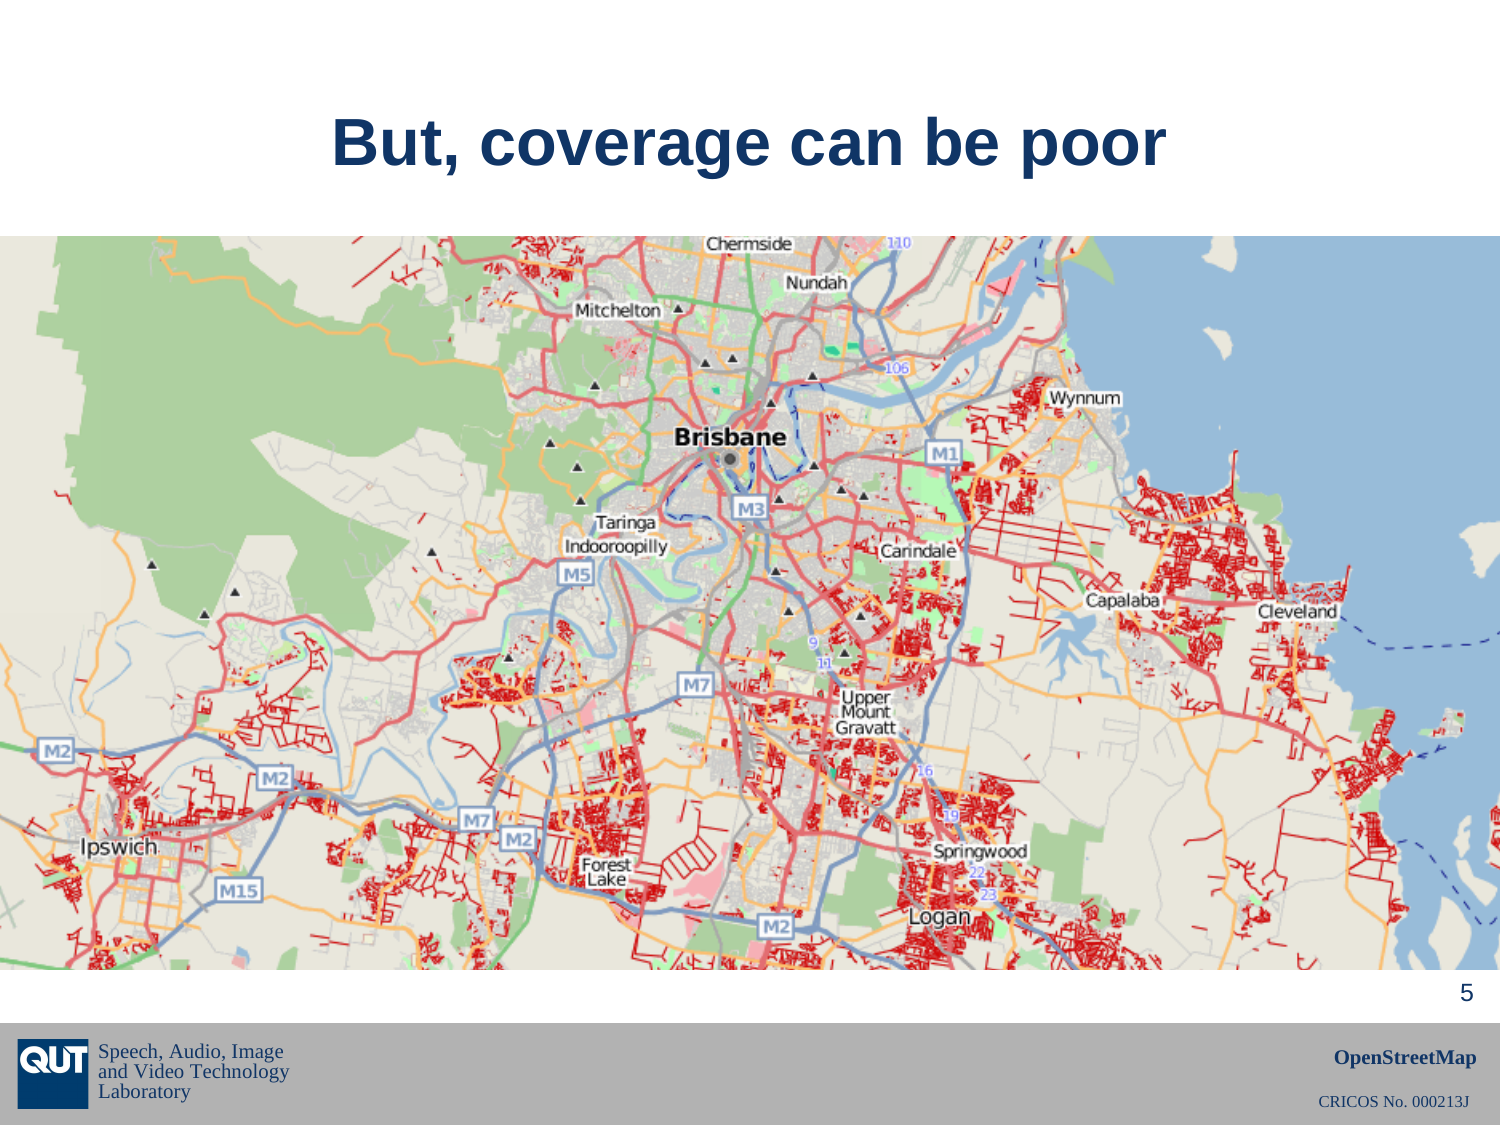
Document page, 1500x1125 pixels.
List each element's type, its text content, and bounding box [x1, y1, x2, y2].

picture [0, 236, 1500, 970]
title But, coverage can be poor [74, 44, 1425, 233]
picture [17, 1039, 89, 1109]
